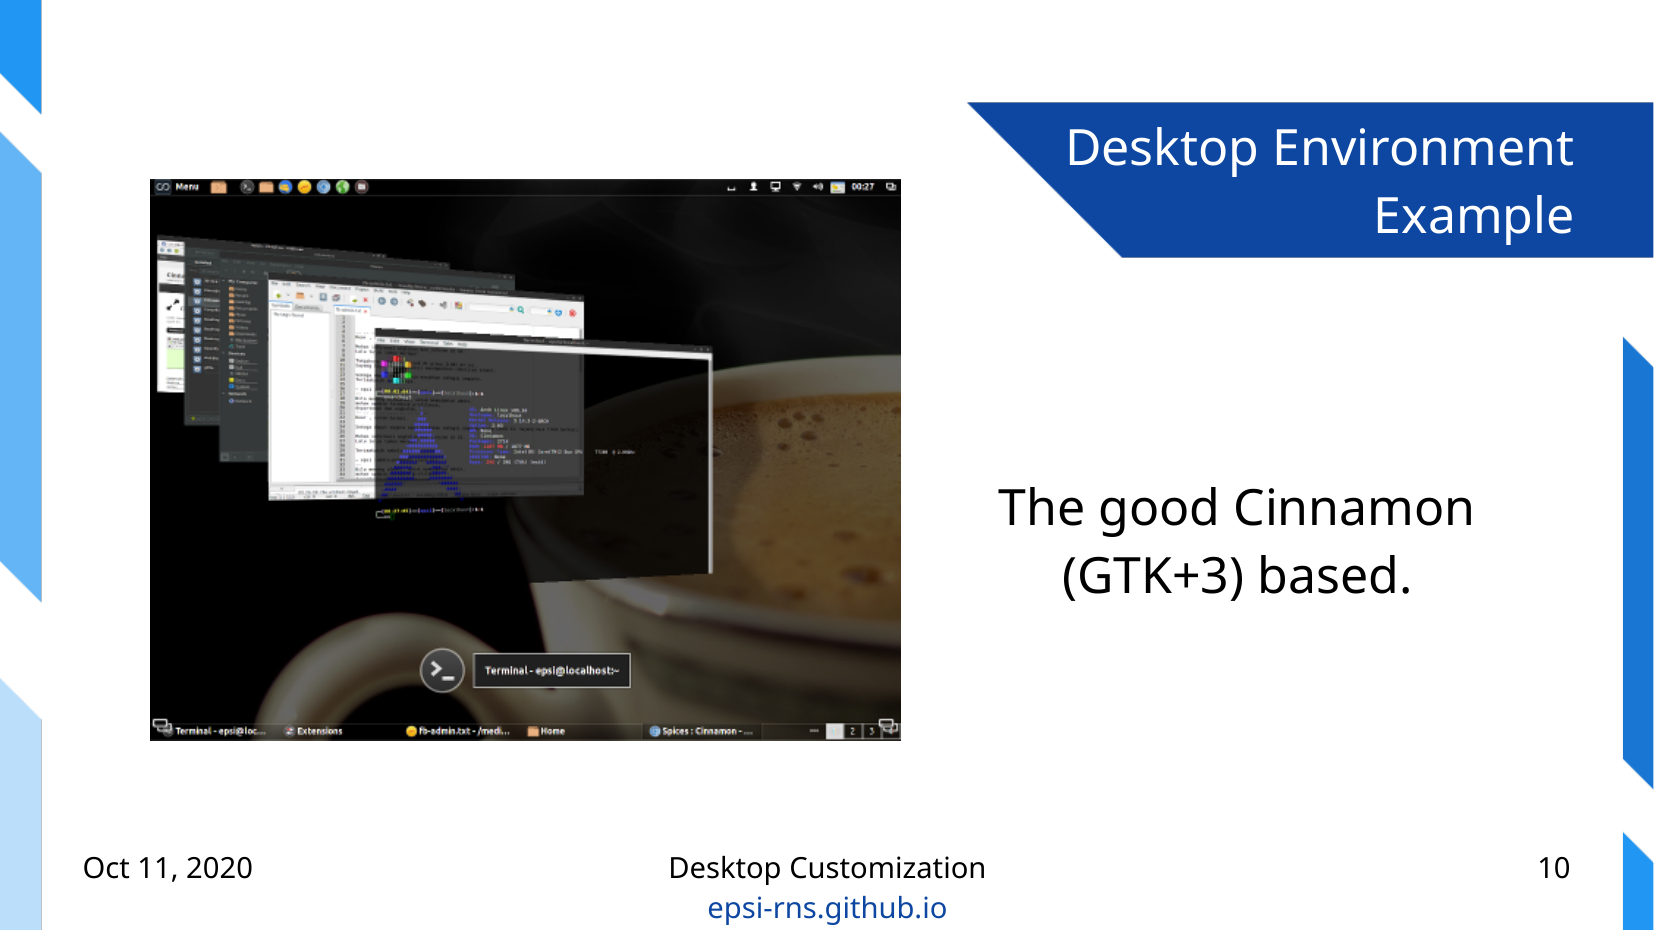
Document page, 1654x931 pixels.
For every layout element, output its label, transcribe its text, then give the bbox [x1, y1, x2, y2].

subtitle The good Cinnamon (GTK+3) based. [975, 270, 1501, 811]
title Desktop Environment Example [1050, 105, 1576, 256]
picture [0, 0, 1654, 930]
